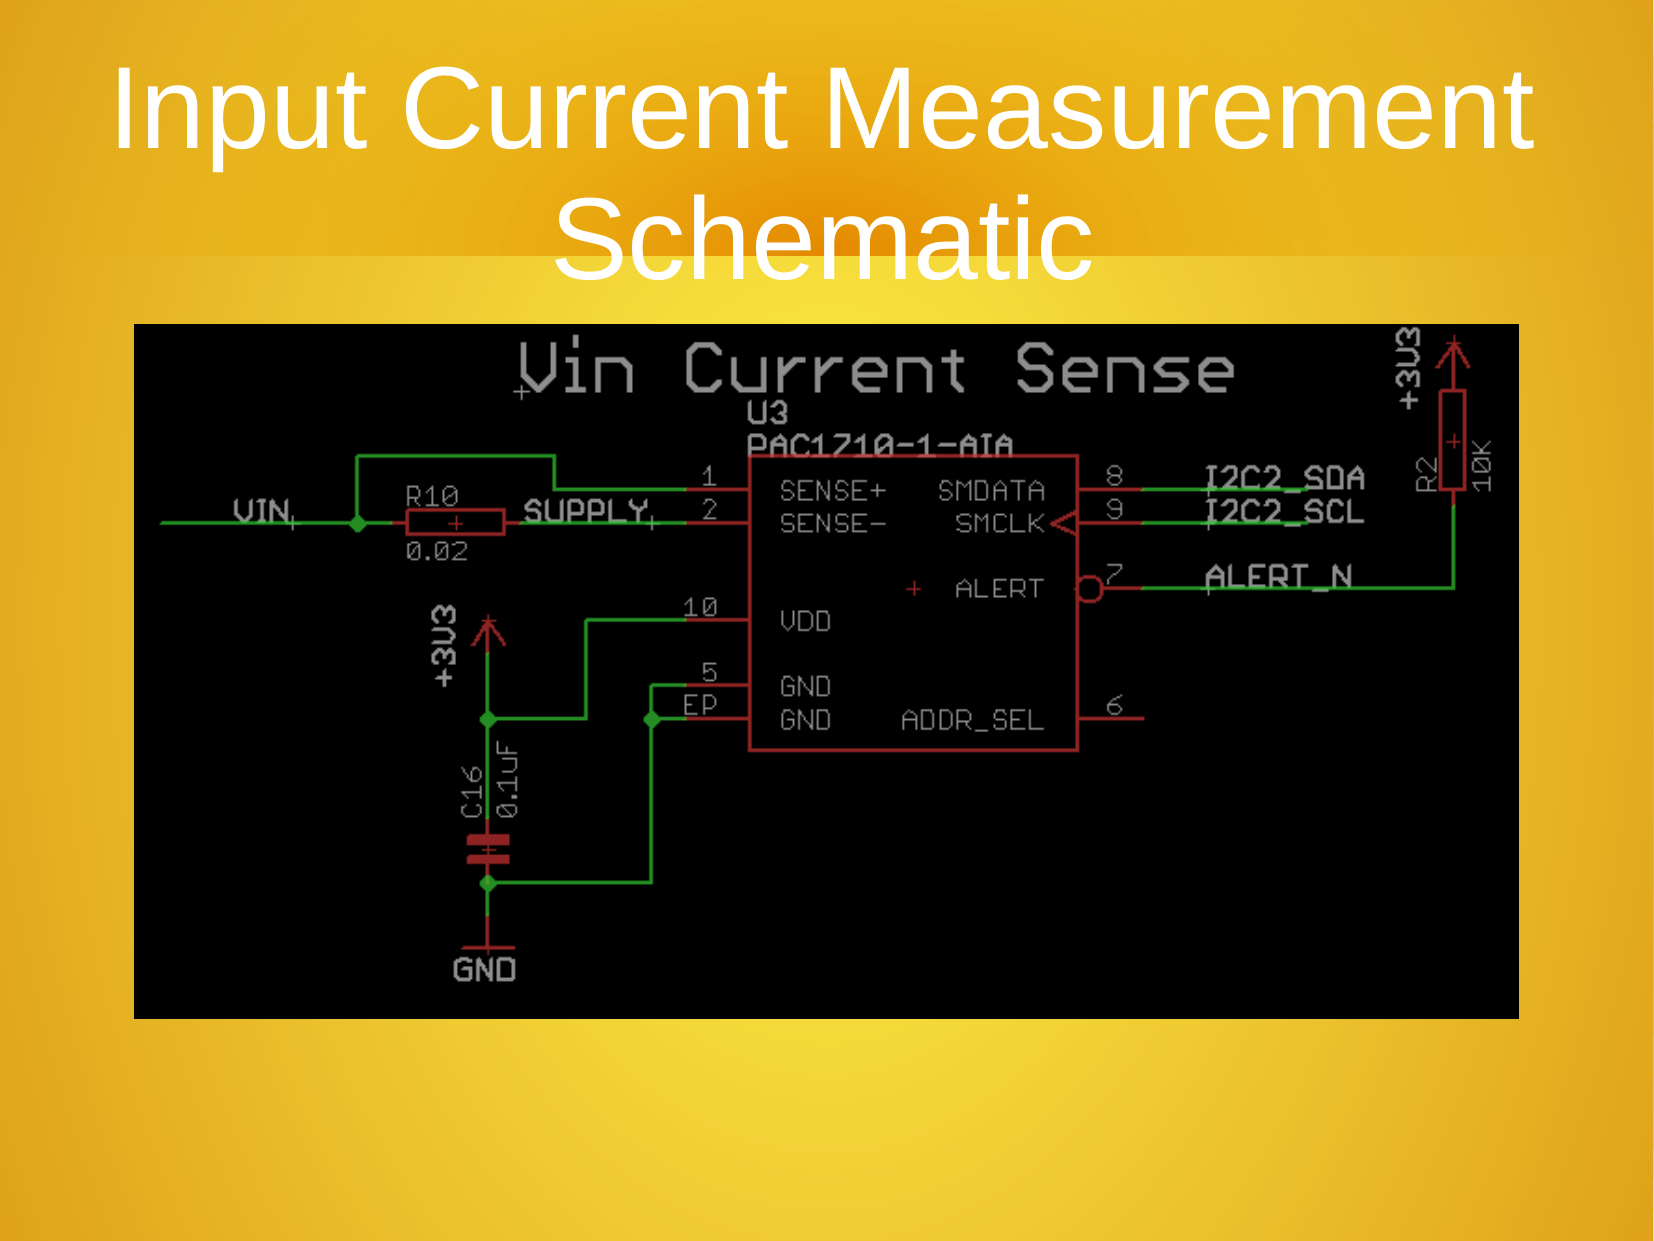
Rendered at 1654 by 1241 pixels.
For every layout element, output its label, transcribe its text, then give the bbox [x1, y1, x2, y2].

picture [134, 306, 1519, 1036]
title Input Current Measurement Schematic [78, 43, 1567, 305]
